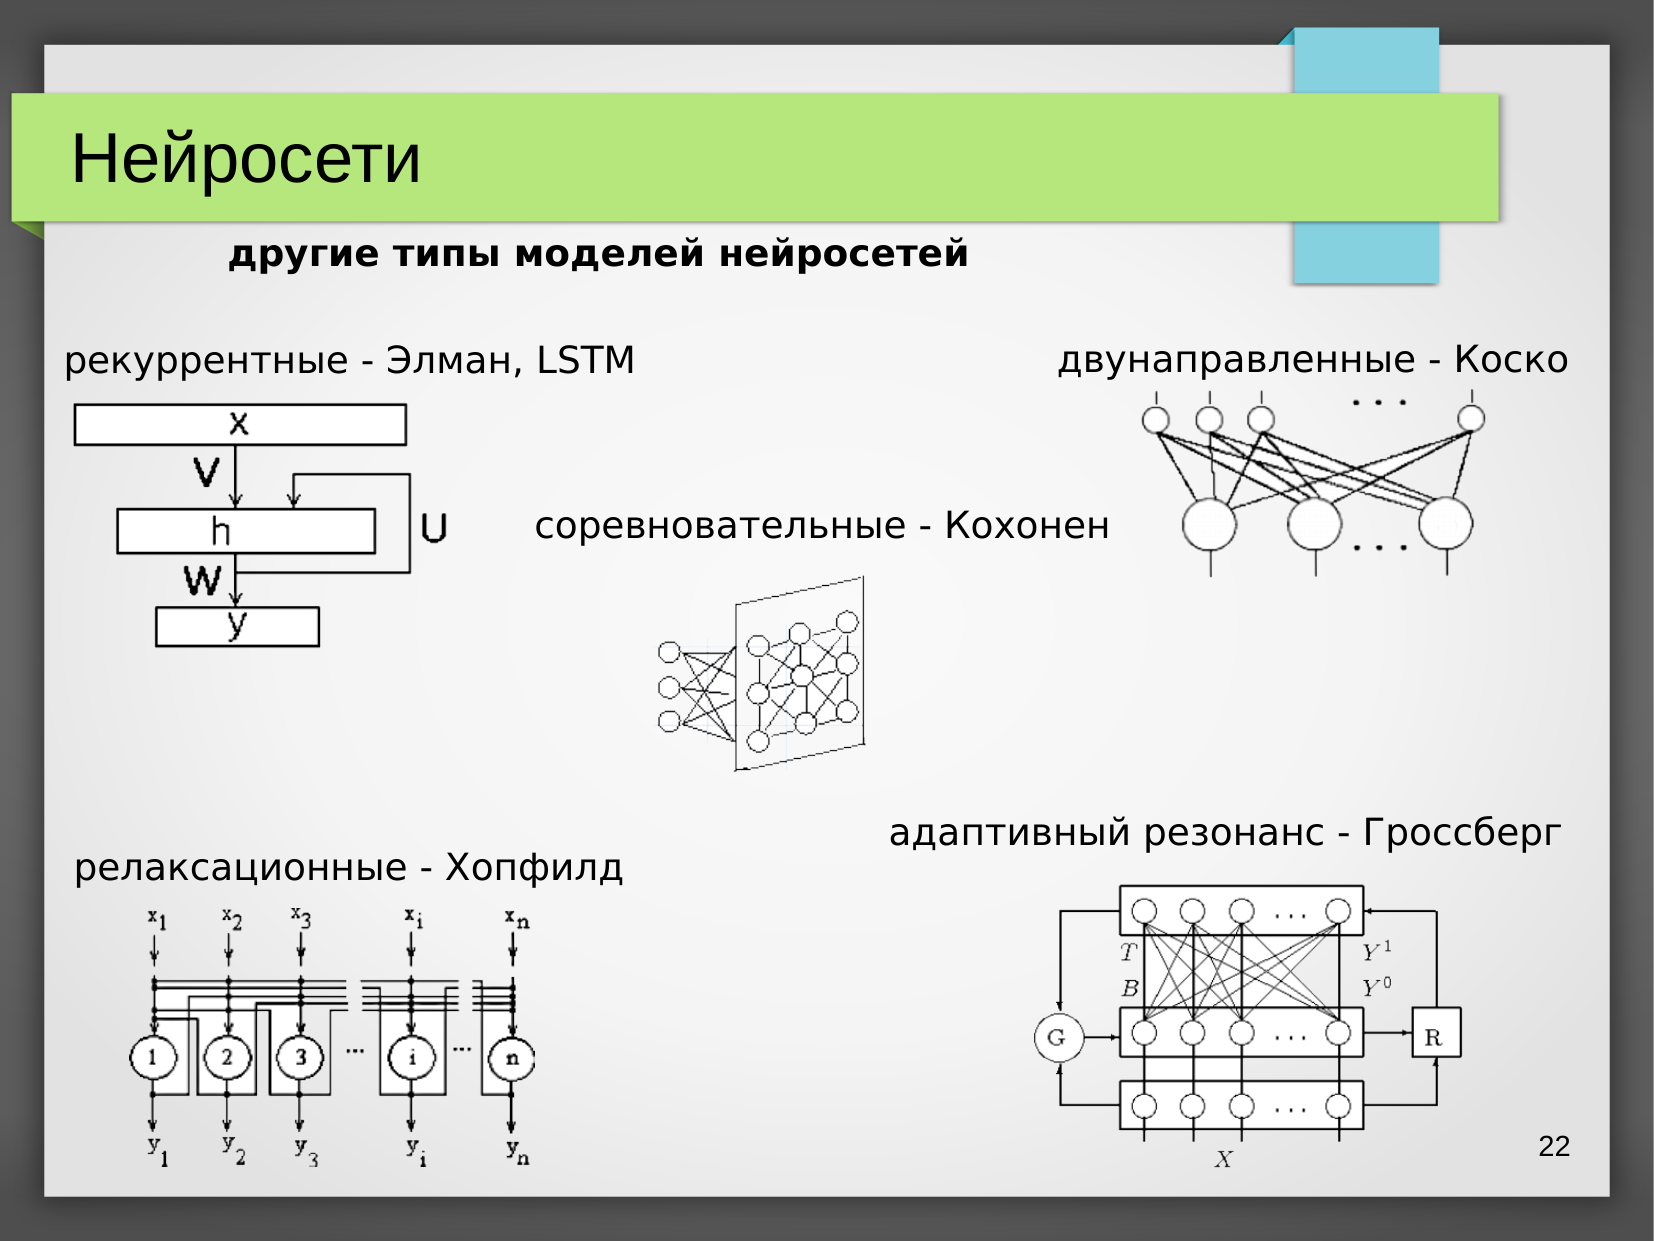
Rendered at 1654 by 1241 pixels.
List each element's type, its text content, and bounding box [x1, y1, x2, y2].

text_box релаксационные - Хопфилд [58, 838, 709, 897]
text_box двунаправленные - Коско [1042, 330, 1607, 390]
text_box рекуррентные - Элман, LSTM [48, 331, 697, 390]
title Нейросети [70, 118, 1205, 199]
text_box другие типы моделей нейросетей [212, 224, 1252, 283]
picture [0, 0, 1654, 1241]
text_box адаптивный резонанс - Гроссберг [873, 803, 1607, 862]
text_box соревновательные - Кохонен [519, 496, 1146, 556]
